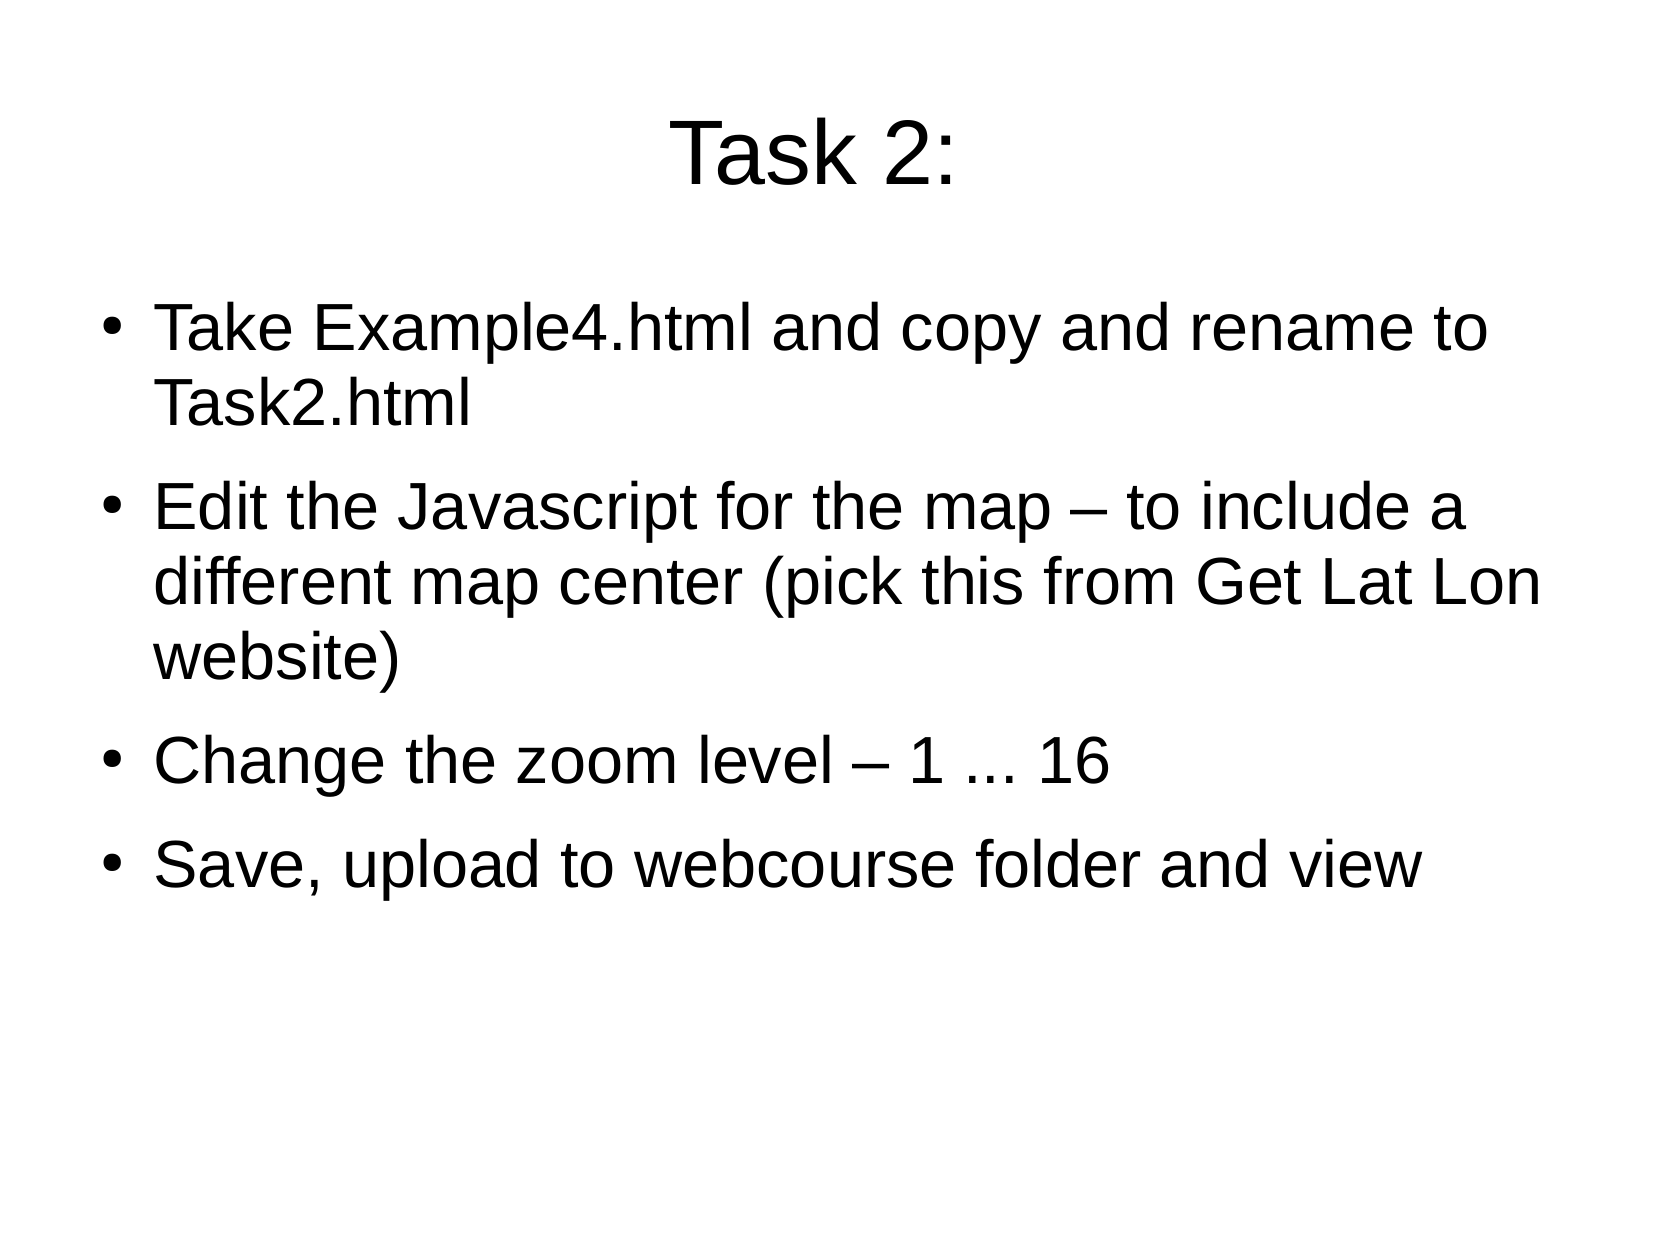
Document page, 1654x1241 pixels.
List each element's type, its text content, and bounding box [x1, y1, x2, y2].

title Task 2: [82, 49, 1571, 257]
list Take Example4.html and copy and rename to Task2.html Edit the Javascript for the map – to include a different map center (pick this from Get Lat Lon website) Change the zoom level – 1 ... 16 Save, upload to webcourse folder and view [82, 290, 1571, 1010]
